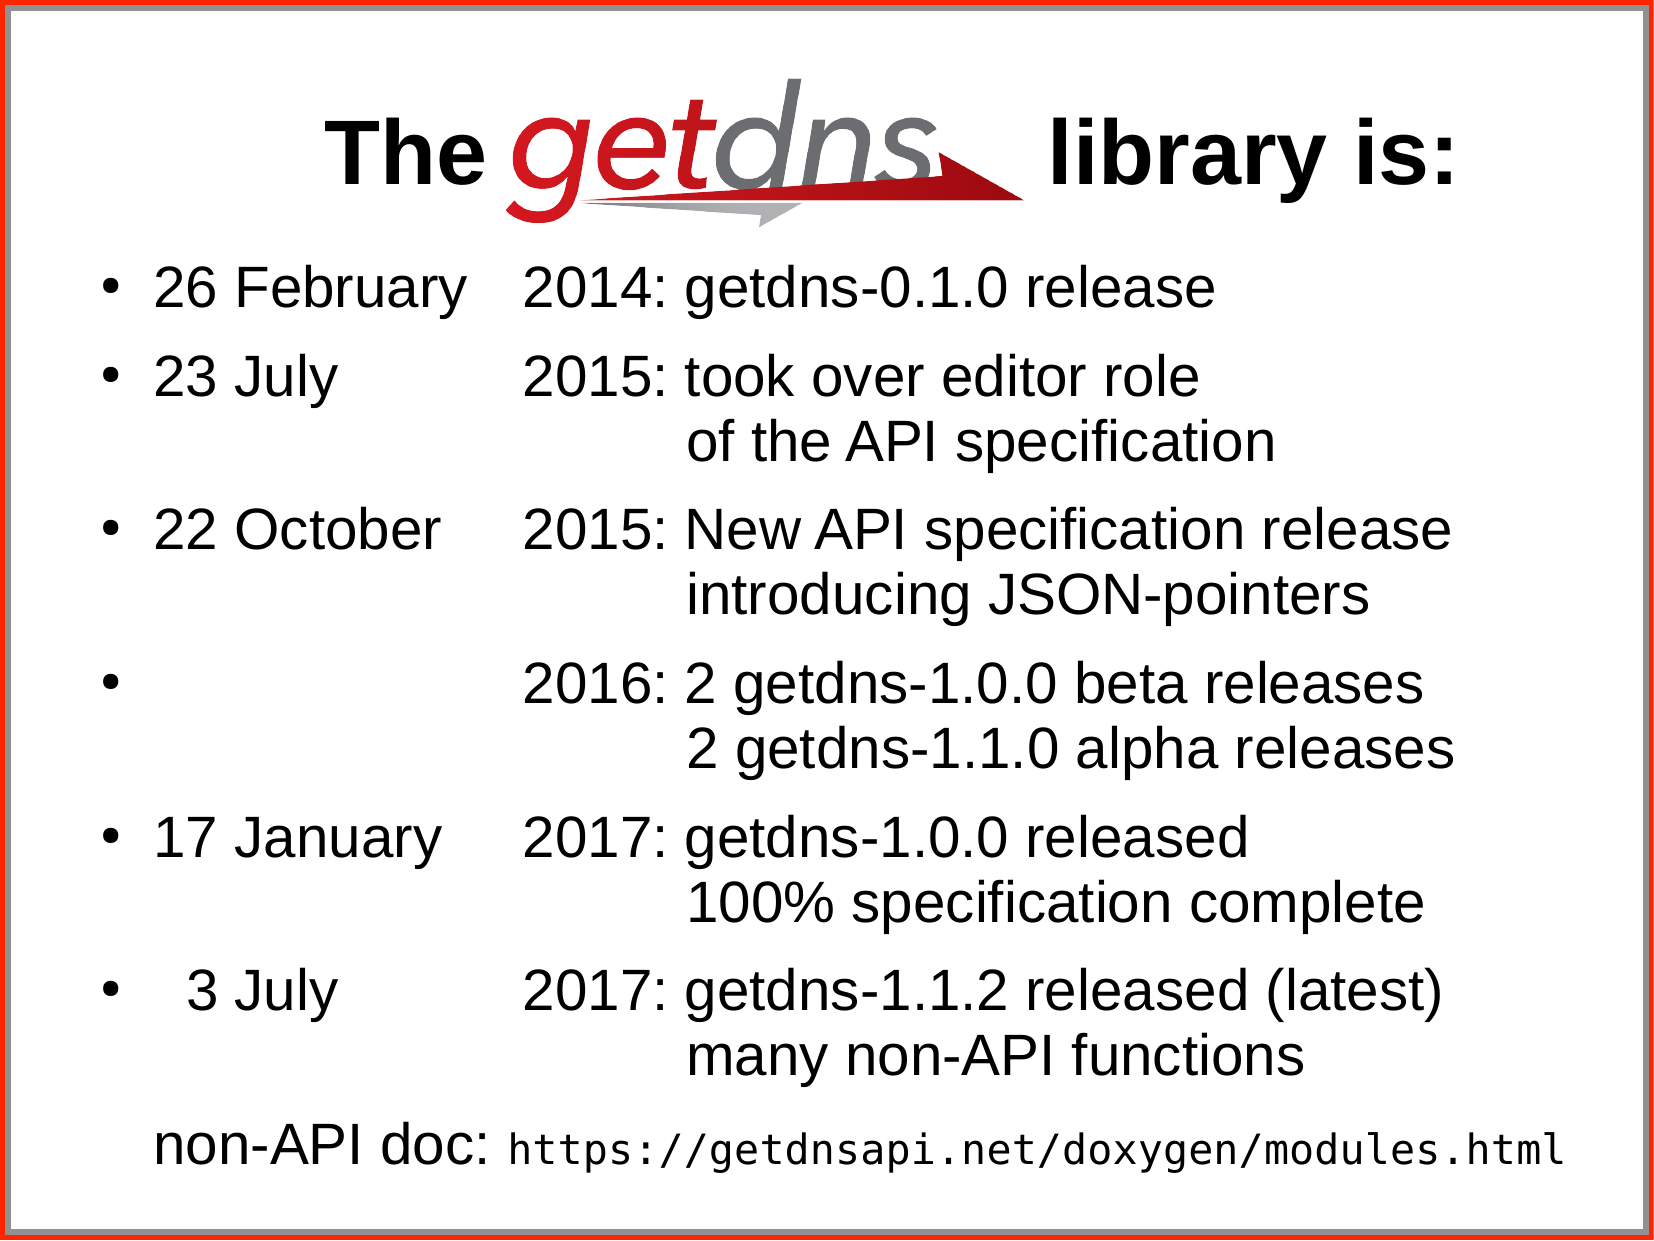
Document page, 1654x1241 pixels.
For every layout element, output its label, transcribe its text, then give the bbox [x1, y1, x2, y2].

list 26 February 2014: getdns-0.1.0 release 23 July 2015: took over editor role of the API specification 22 October 2015: New API specification release introducing JSON-pointers 2016: 2 getdns-1.0.0 beta releases 2 getdns-1.1.0 alpha releases 17 January 2017: getdns-1.0.0 released 100% specification complete 3 July 2017: getdns-1.1.2 released (latest) many non-API functions non-API doc: https://getdnsapi.net/doxygen/modules.html [82, 254, 1654, 1228]
title The library is: [324, 49, 1642, 257]
